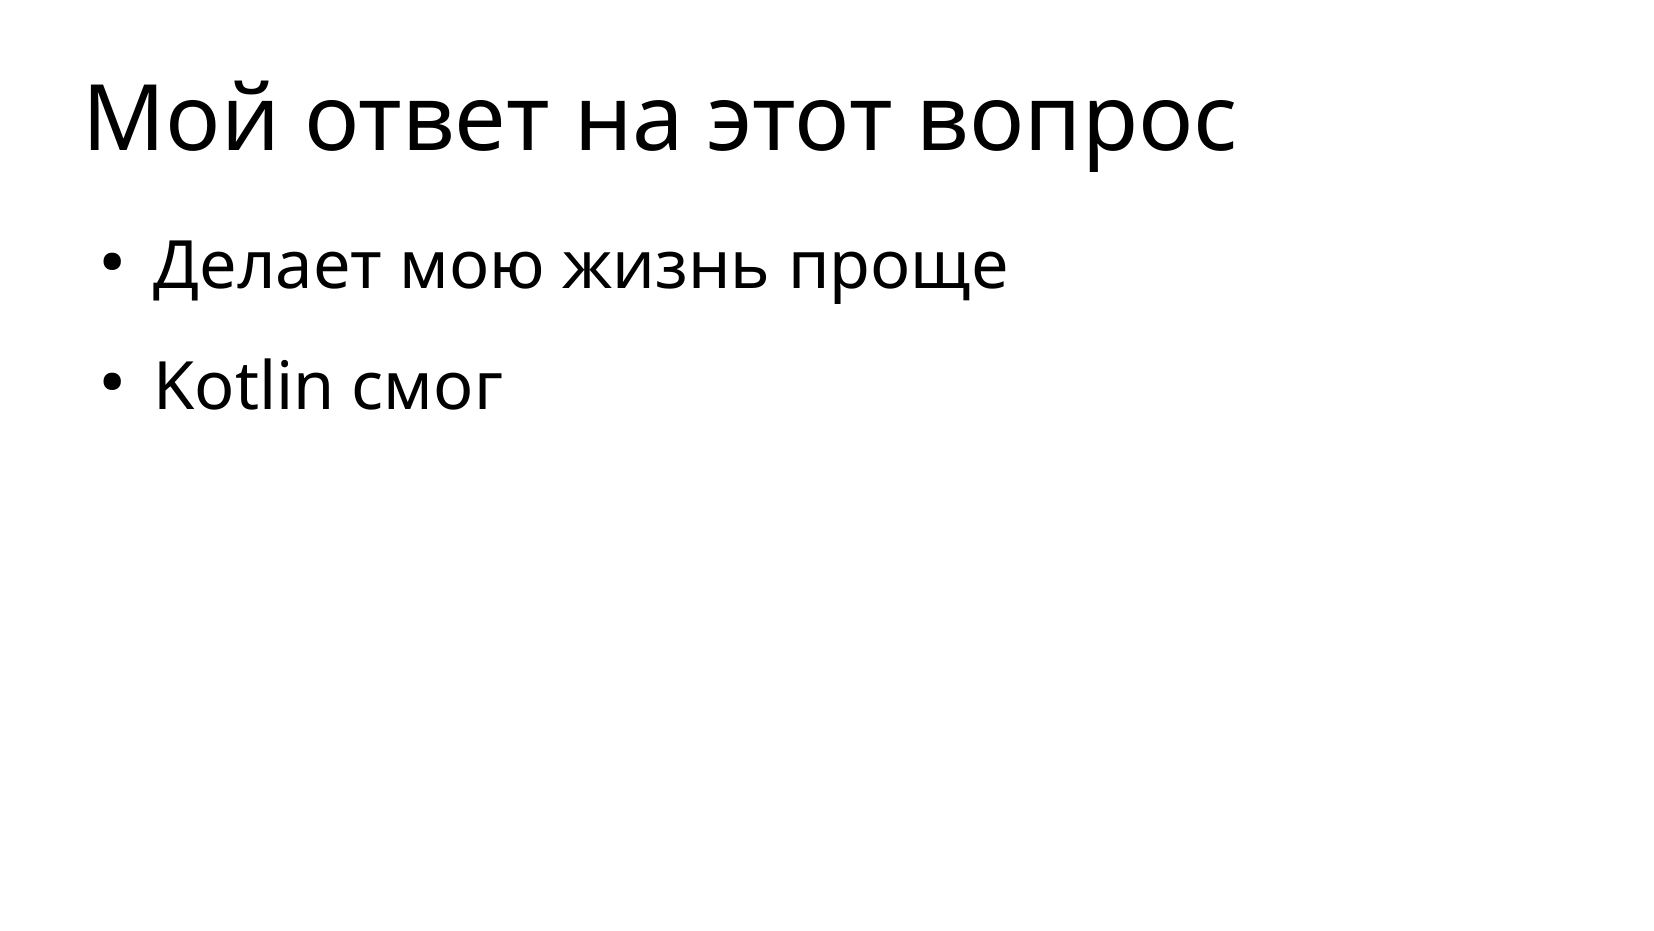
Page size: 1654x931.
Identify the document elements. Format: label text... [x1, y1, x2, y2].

title Мой ответ на этот вопрос [82, 37, 1571, 193]
list Делает мою жизнь проще Kotlin смог [82, 217, 1571, 758]
